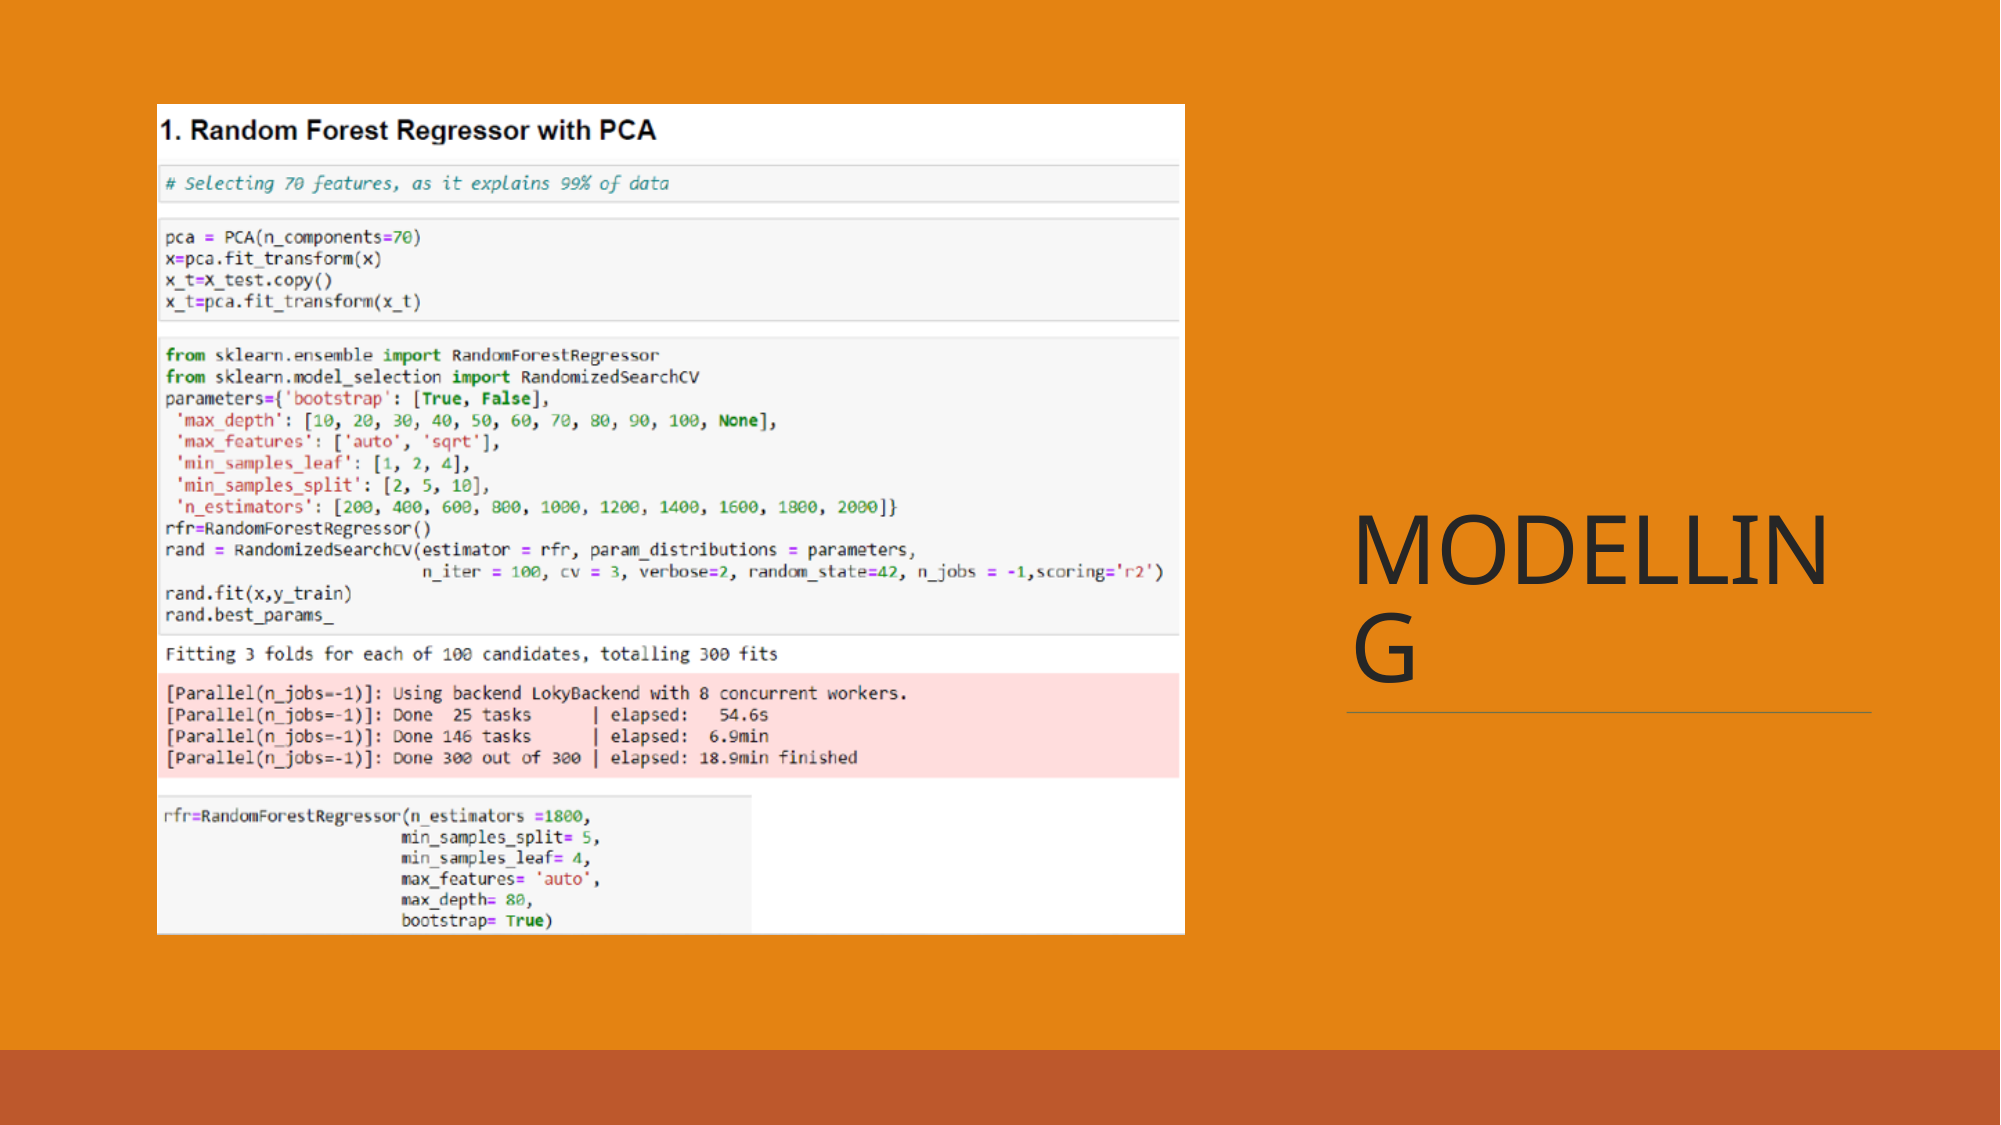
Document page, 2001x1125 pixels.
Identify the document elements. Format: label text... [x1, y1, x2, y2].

text_box [0, 0, 2000, 1125]
title MODELLING [1335, 104, 1894, 710]
picture [157, 104, 1185, 935]
